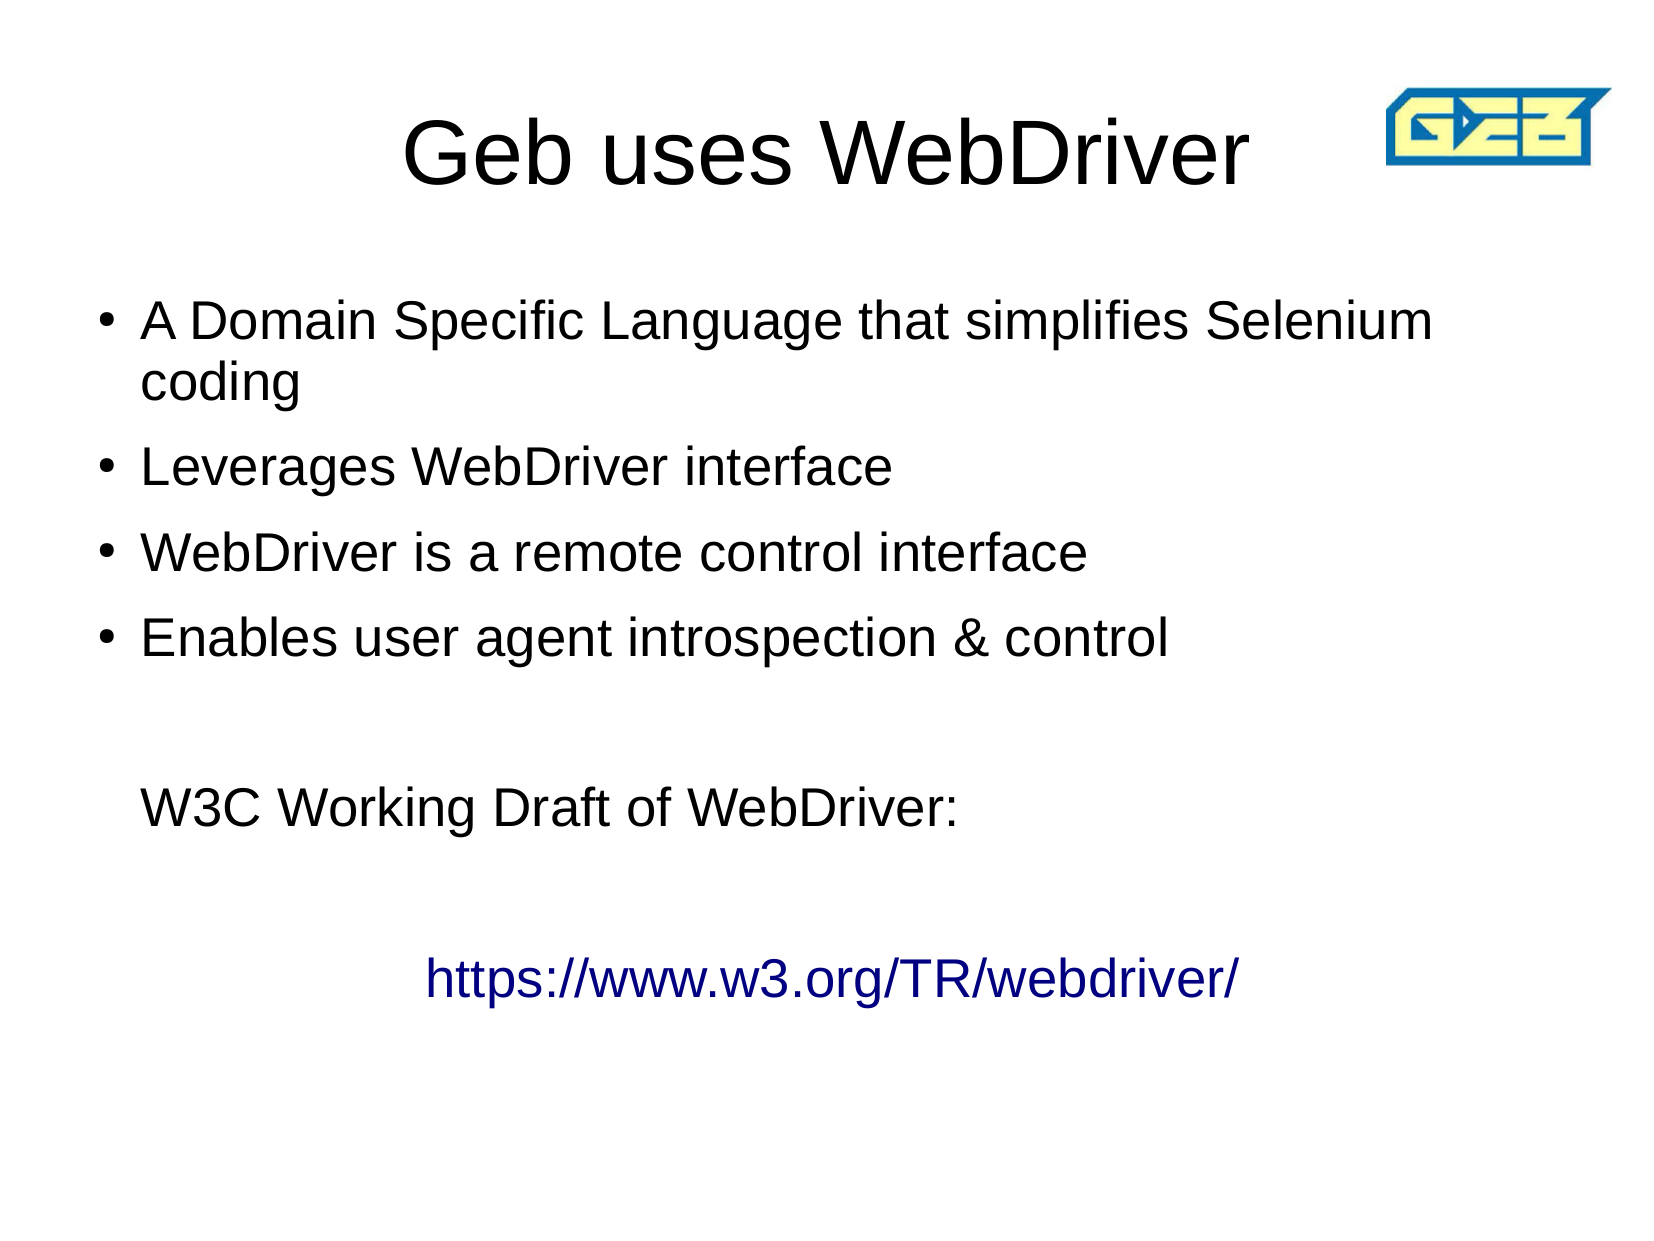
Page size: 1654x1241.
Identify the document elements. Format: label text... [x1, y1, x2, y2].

list A Domain Specific Language that simplifies Selenium coding Leverages WebDriver interface WebDriver is a remote control interface Enables user agent introspection & control W3C Working Draft of WebDriver: https://www.w3.org/TR/webdriver/ [82, 290, 1571, 1010]
title Geb uses WebDriver [82, 49, 1571, 257]
picture [1386, 14, 1612, 241]
